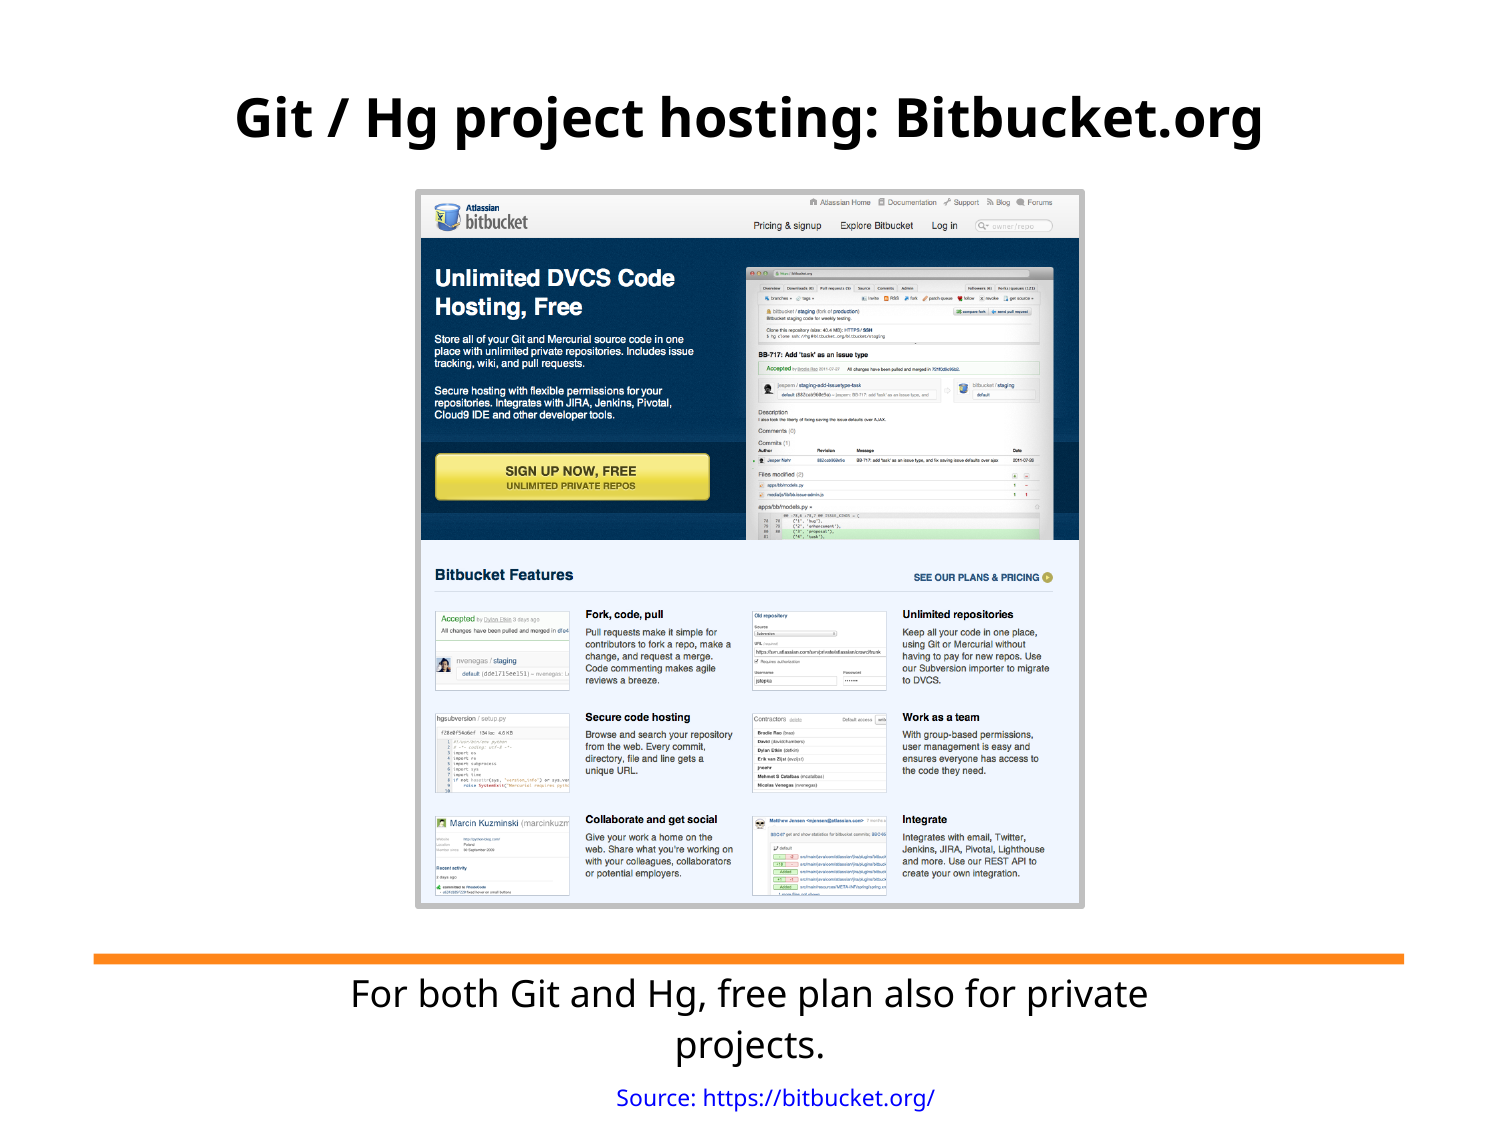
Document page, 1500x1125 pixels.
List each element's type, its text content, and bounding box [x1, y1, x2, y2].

title Git / Hg project hosting: Bitbucket.org [75, 44, 1426, 188]
text_box Source: https://bitbucket.org/ [601, 1074, 899, 1115]
text_box For both Git and Hg, free plan also for private projects. [290, 960, 1210, 1020]
picture [0, 0, 1500, 1125]
